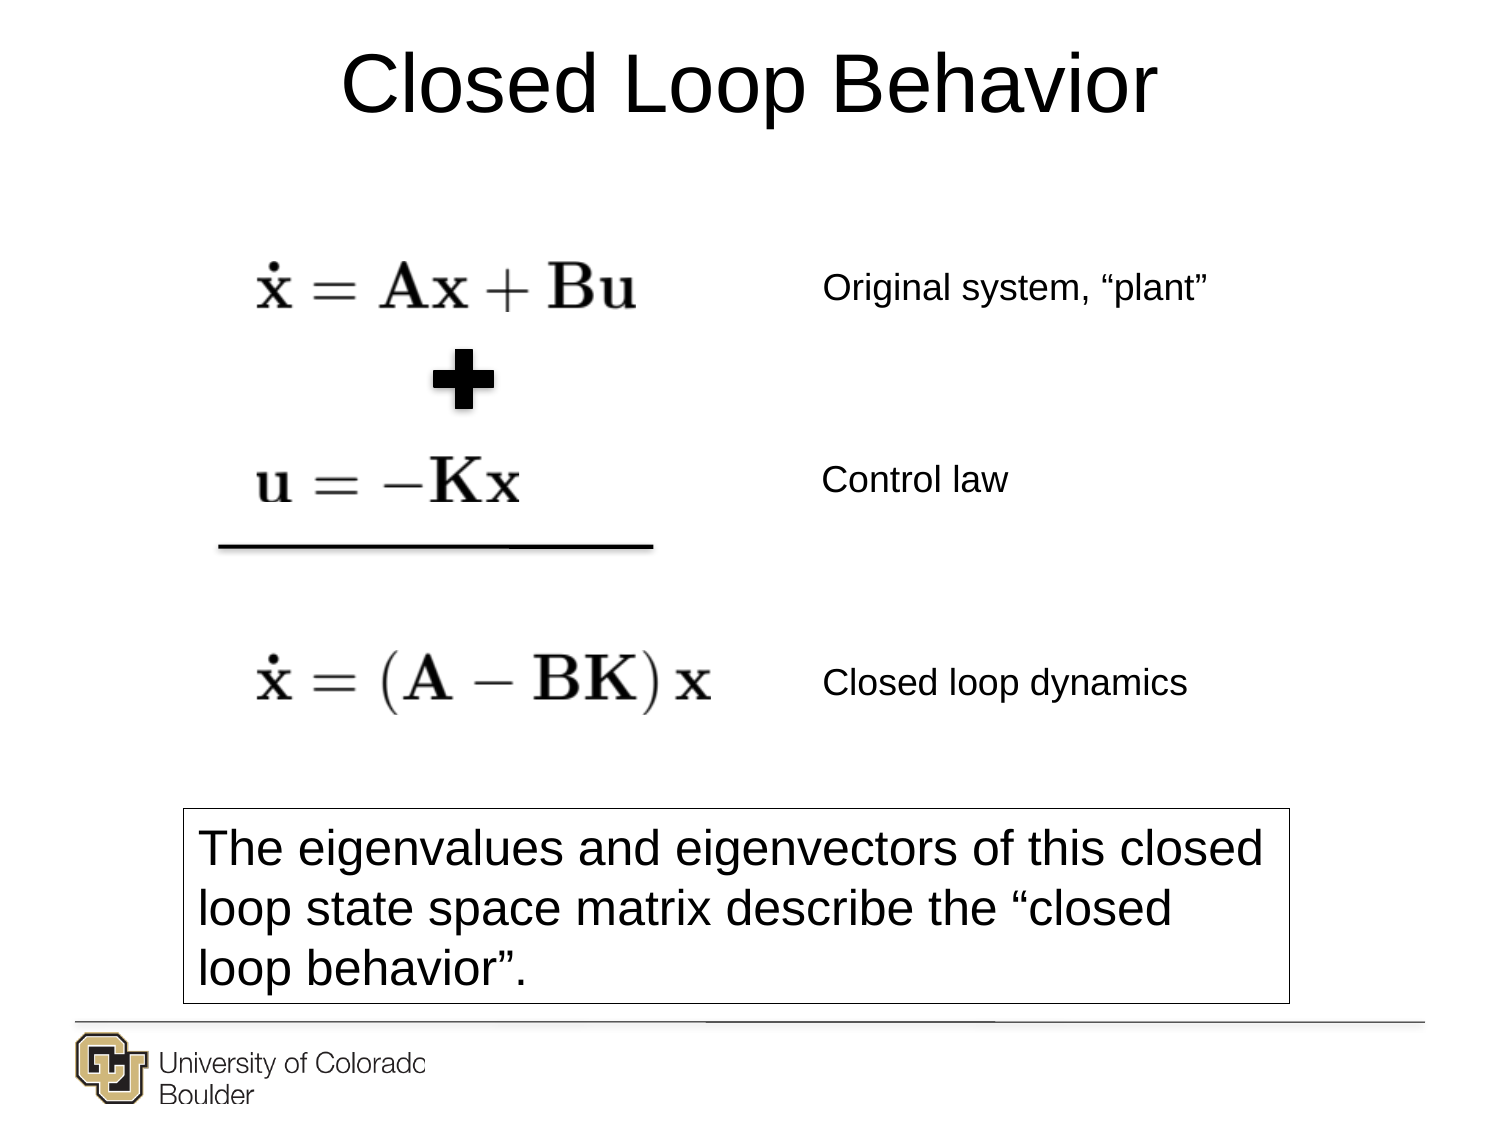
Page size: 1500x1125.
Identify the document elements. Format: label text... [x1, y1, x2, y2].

text_box The eigenvalues and eigenvectors of this closed loop state space matrix describe the “closed loop behavior”. [183, 808, 1290, 1004]
picture [256, 261, 636, 312]
text_box [434, 349, 494, 409]
text_box Original system, “plant” [807, 255, 1223, 316]
text_box Closed loop dynamics [807, 650, 1203, 710]
text_box Control law [806, 448, 1024, 508]
picture [256, 455, 520, 502]
picture [256, 650, 711, 715]
title Closed Loop Behavior [75, 18, 1425, 140]
